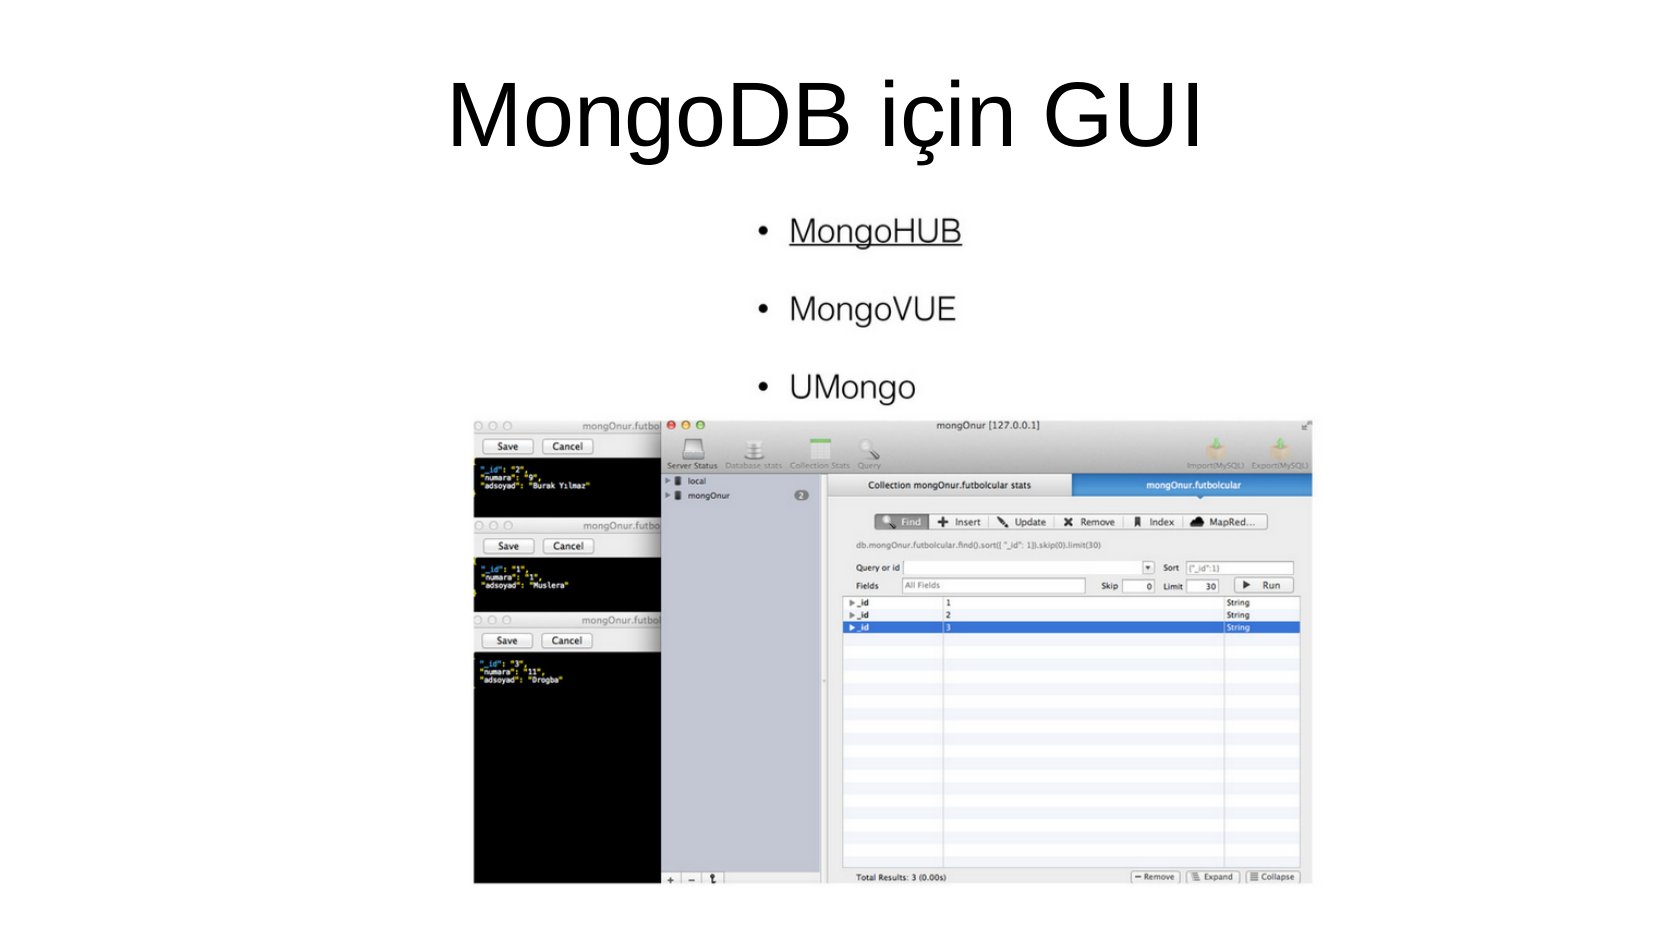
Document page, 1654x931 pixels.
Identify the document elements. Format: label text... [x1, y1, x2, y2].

picture [442, 206, 1352, 892]
title MongoDB için GUI [82, 37, 1571, 193]
